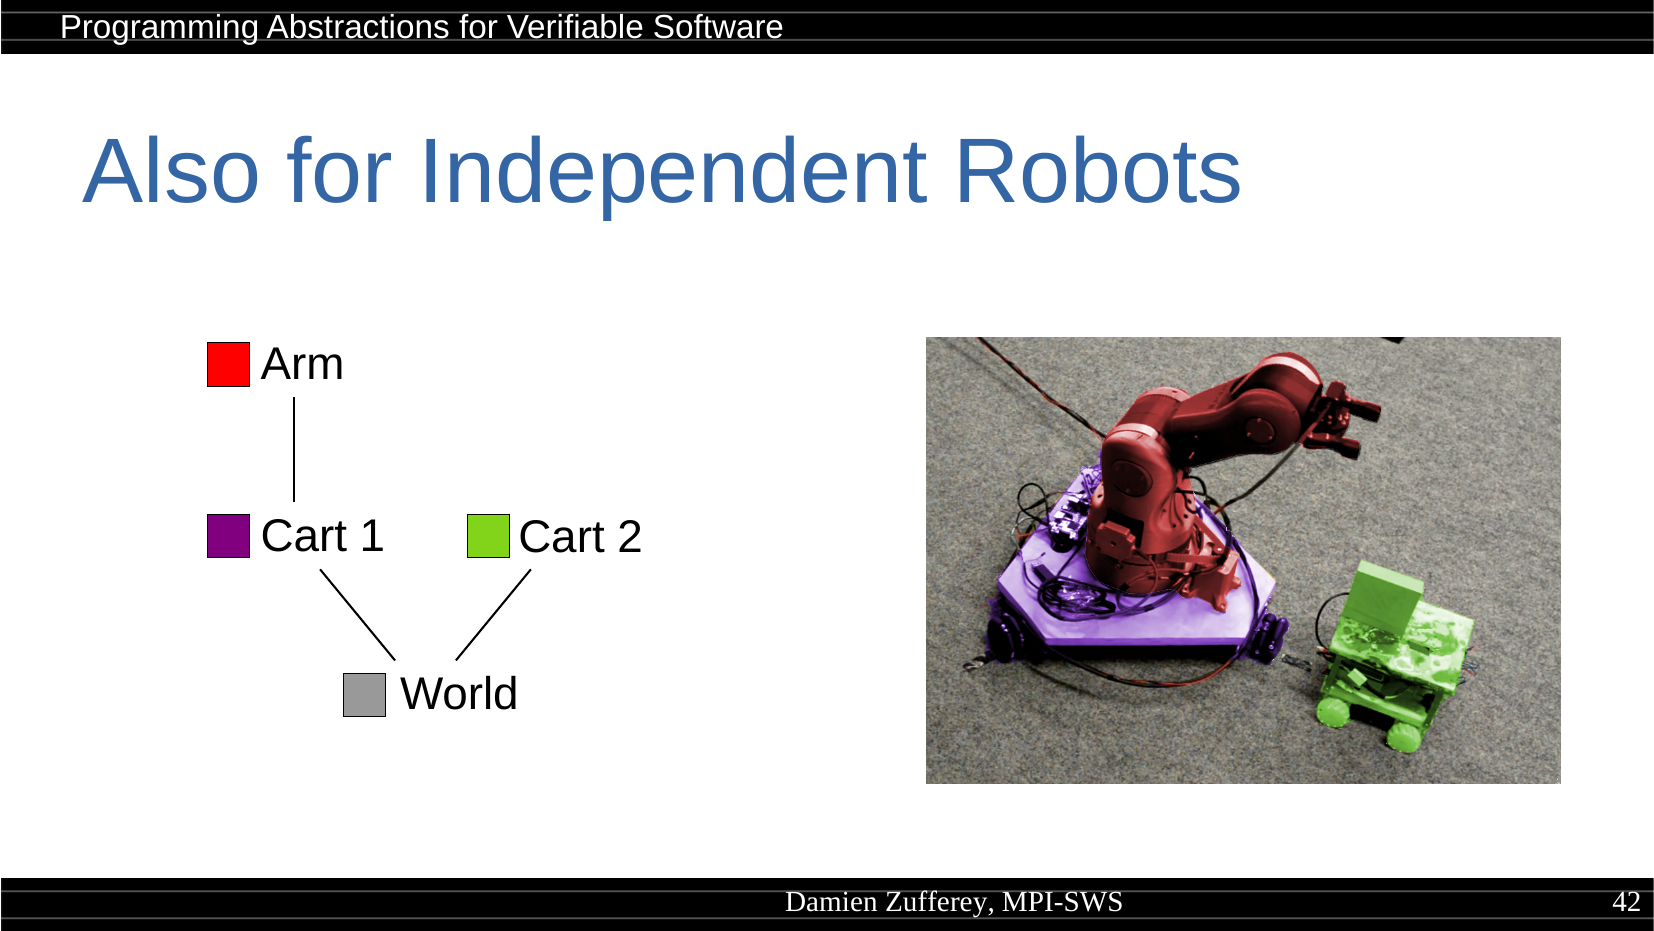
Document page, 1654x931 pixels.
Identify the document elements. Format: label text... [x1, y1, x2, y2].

text_box [343, 673, 386, 717]
text_box Arm [245, 330, 360, 398]
picture [926, 337, 1561, 784]
picture [1, 0, 1654, 54]
picture [1, 878, 1654, 931]
title Also for Independent Robots [82, 92, 1571, 249]
text_box [207, 342, 250, 387]
text_box Cart 1 [245, 502, 426, 571]
text_box [467, 514, 510, 558]
text_box World [385, 660, 534, 727]
text_box [207, 514, 250, 558]
text_box Cart 2 [503, 503, 658, 570]
